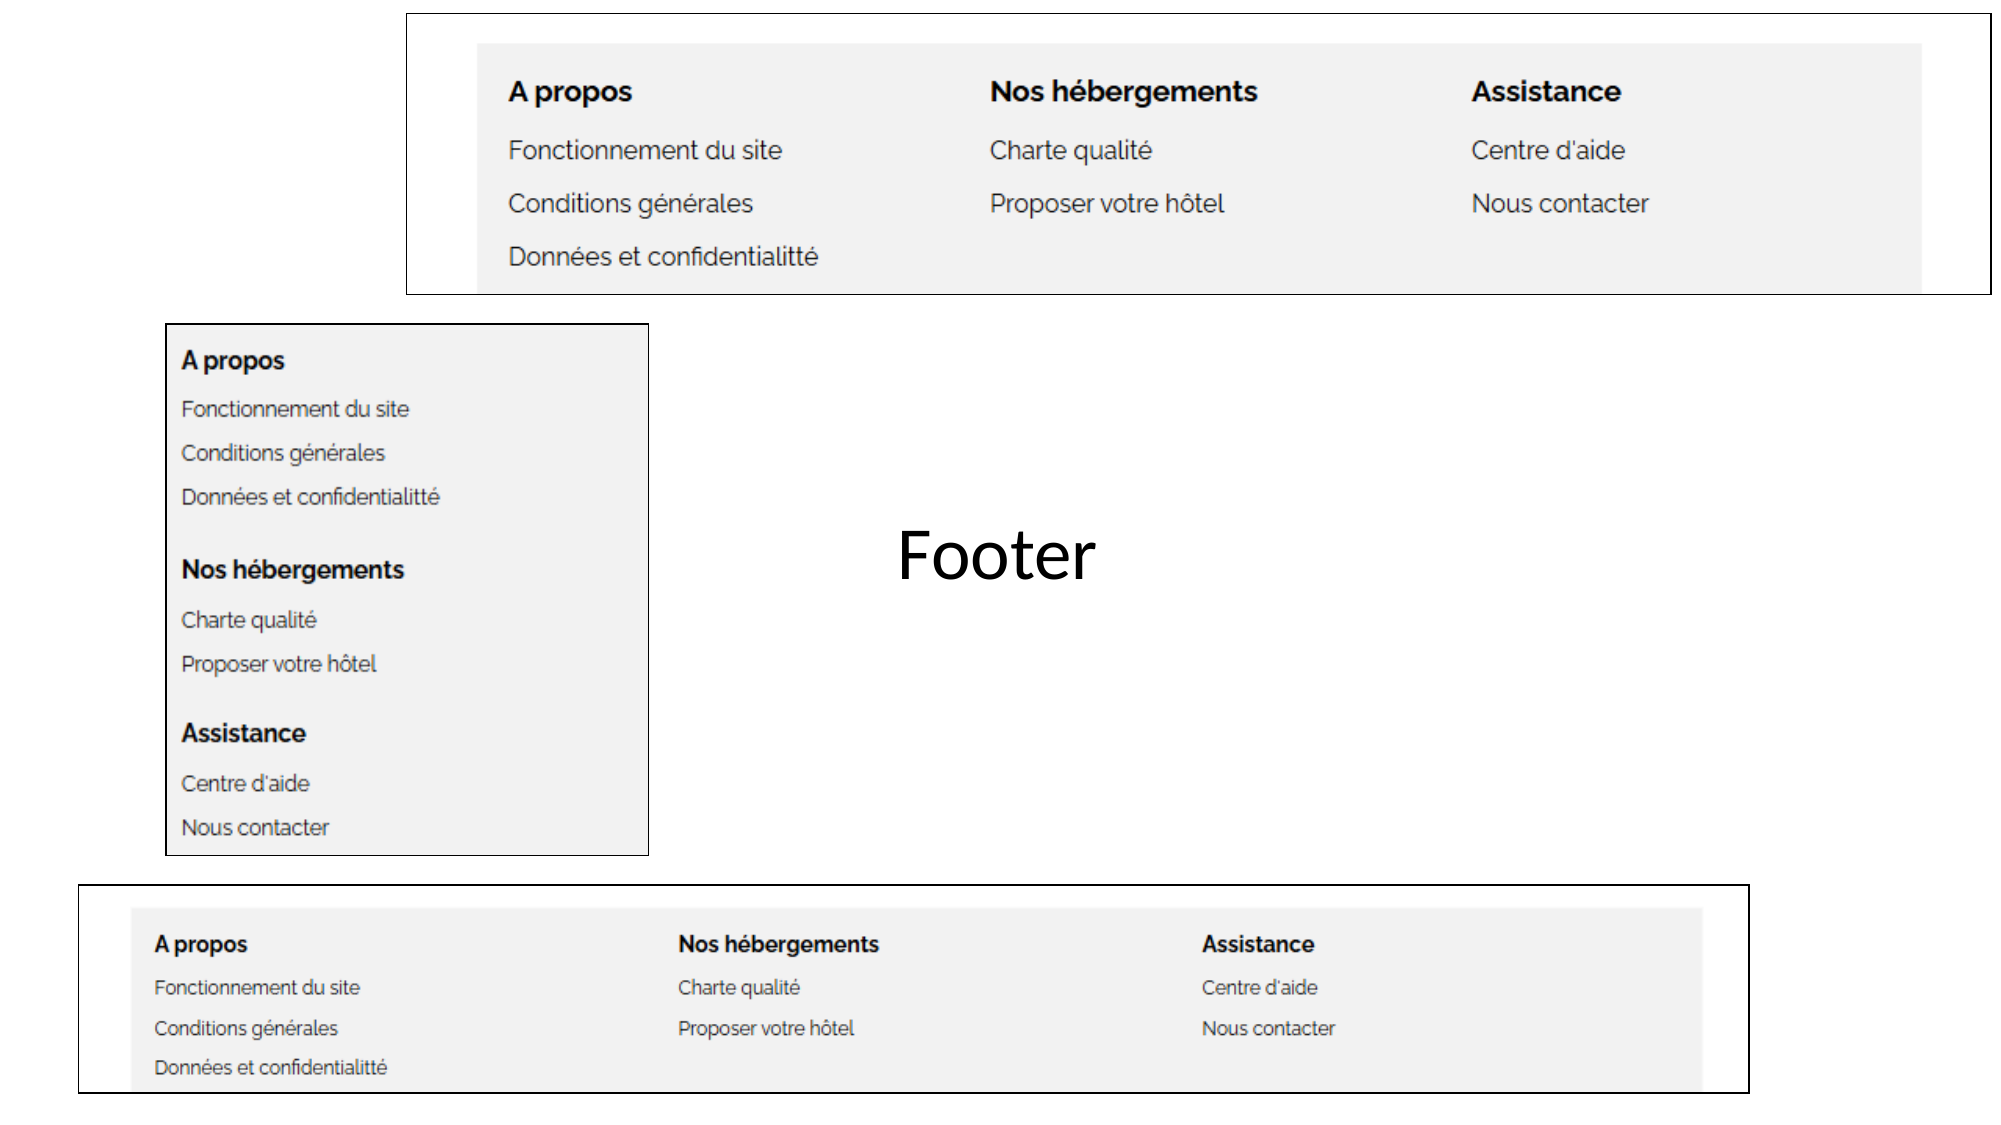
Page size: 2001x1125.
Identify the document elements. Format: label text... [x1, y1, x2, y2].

picture [166, 324, 648, 855]
text_box Footer [882, 496, 1118, 603]
picture [79, 885, 1749, 1093]
picture [407, 14, 1991, 294]
